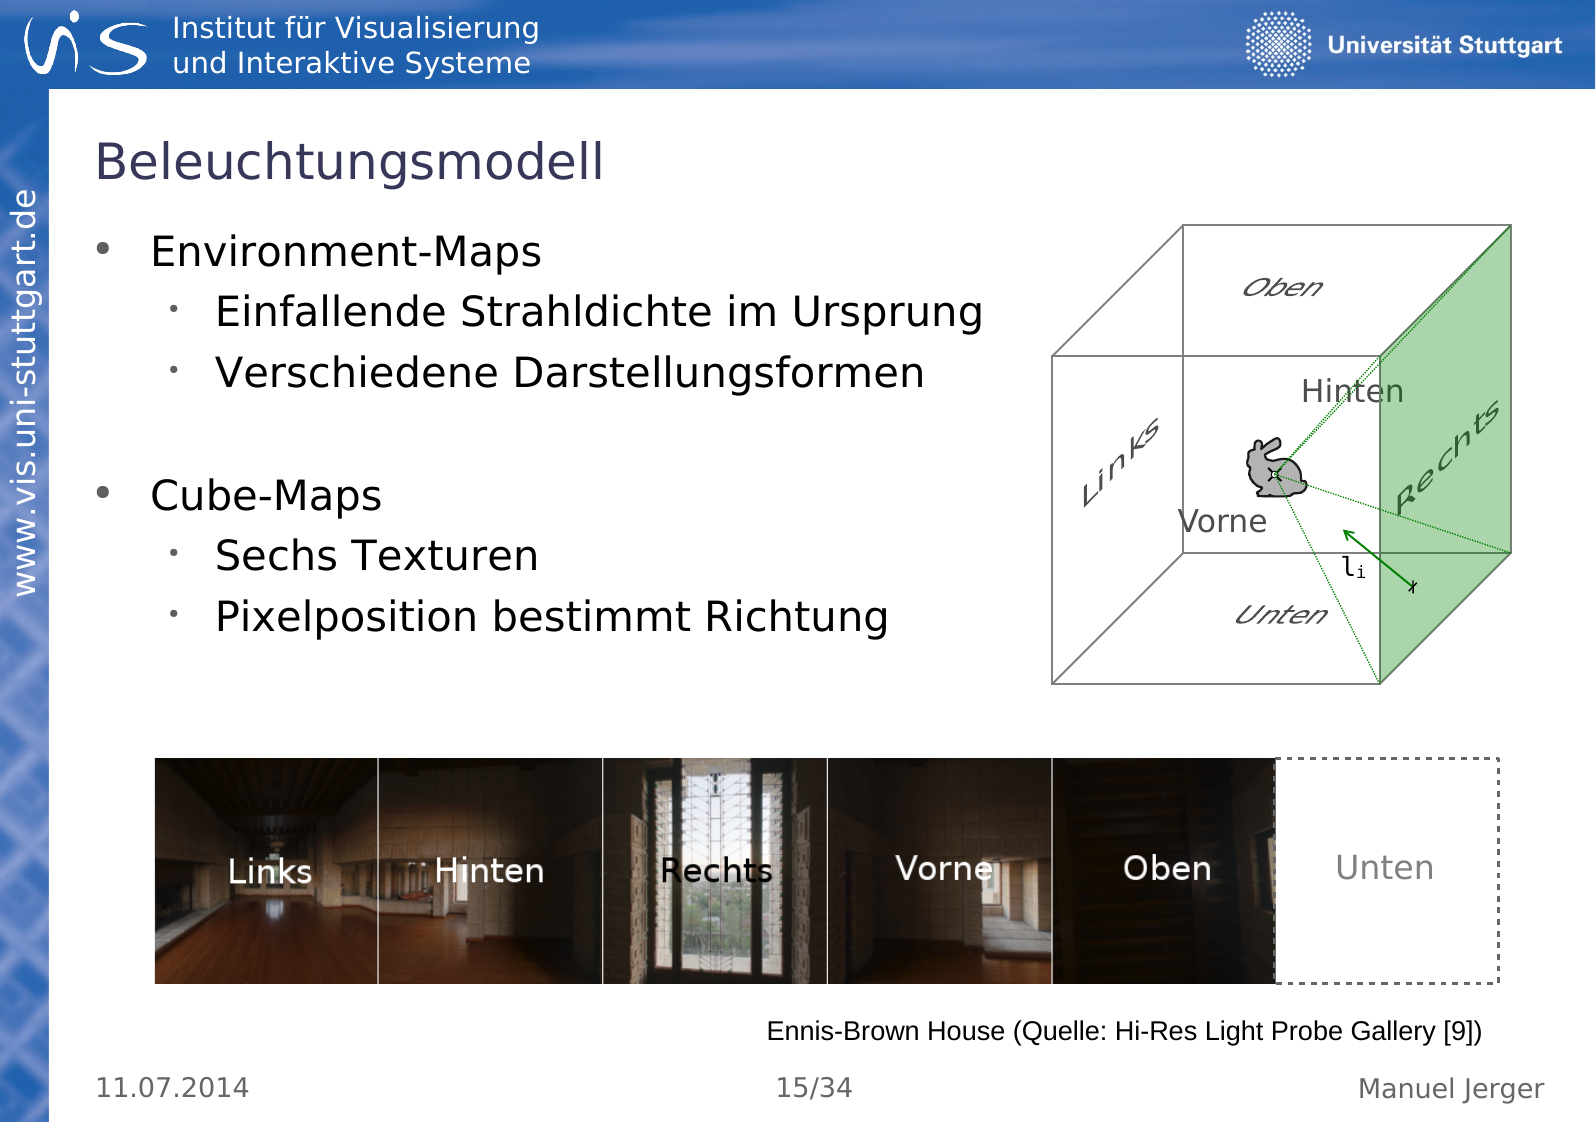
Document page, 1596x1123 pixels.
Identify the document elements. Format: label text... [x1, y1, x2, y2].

picture [154, 758, 1276, 984]
text_box Unten [1320, 838, 1451, 895]
text_box Ennis-Brown House (Quelle: Hi-Res Light Probe Gallery [9]) [751, 1005, 1497, 1054]
picture [24, 0, 1596, 89]
picture [0, 0, 49, 1122]
title Beleuchtungsmodell [94, 117, 1534, 201]
picture [1051, 224, 1512, 686]
list Environment-Maps Einfallende Strahldichte im Ursprung Verschiedene Darstellungsformen Cube-Maps Sechs Texturen Pixelposition bestimmt Richtung [94, 224, 1548, 1052]
